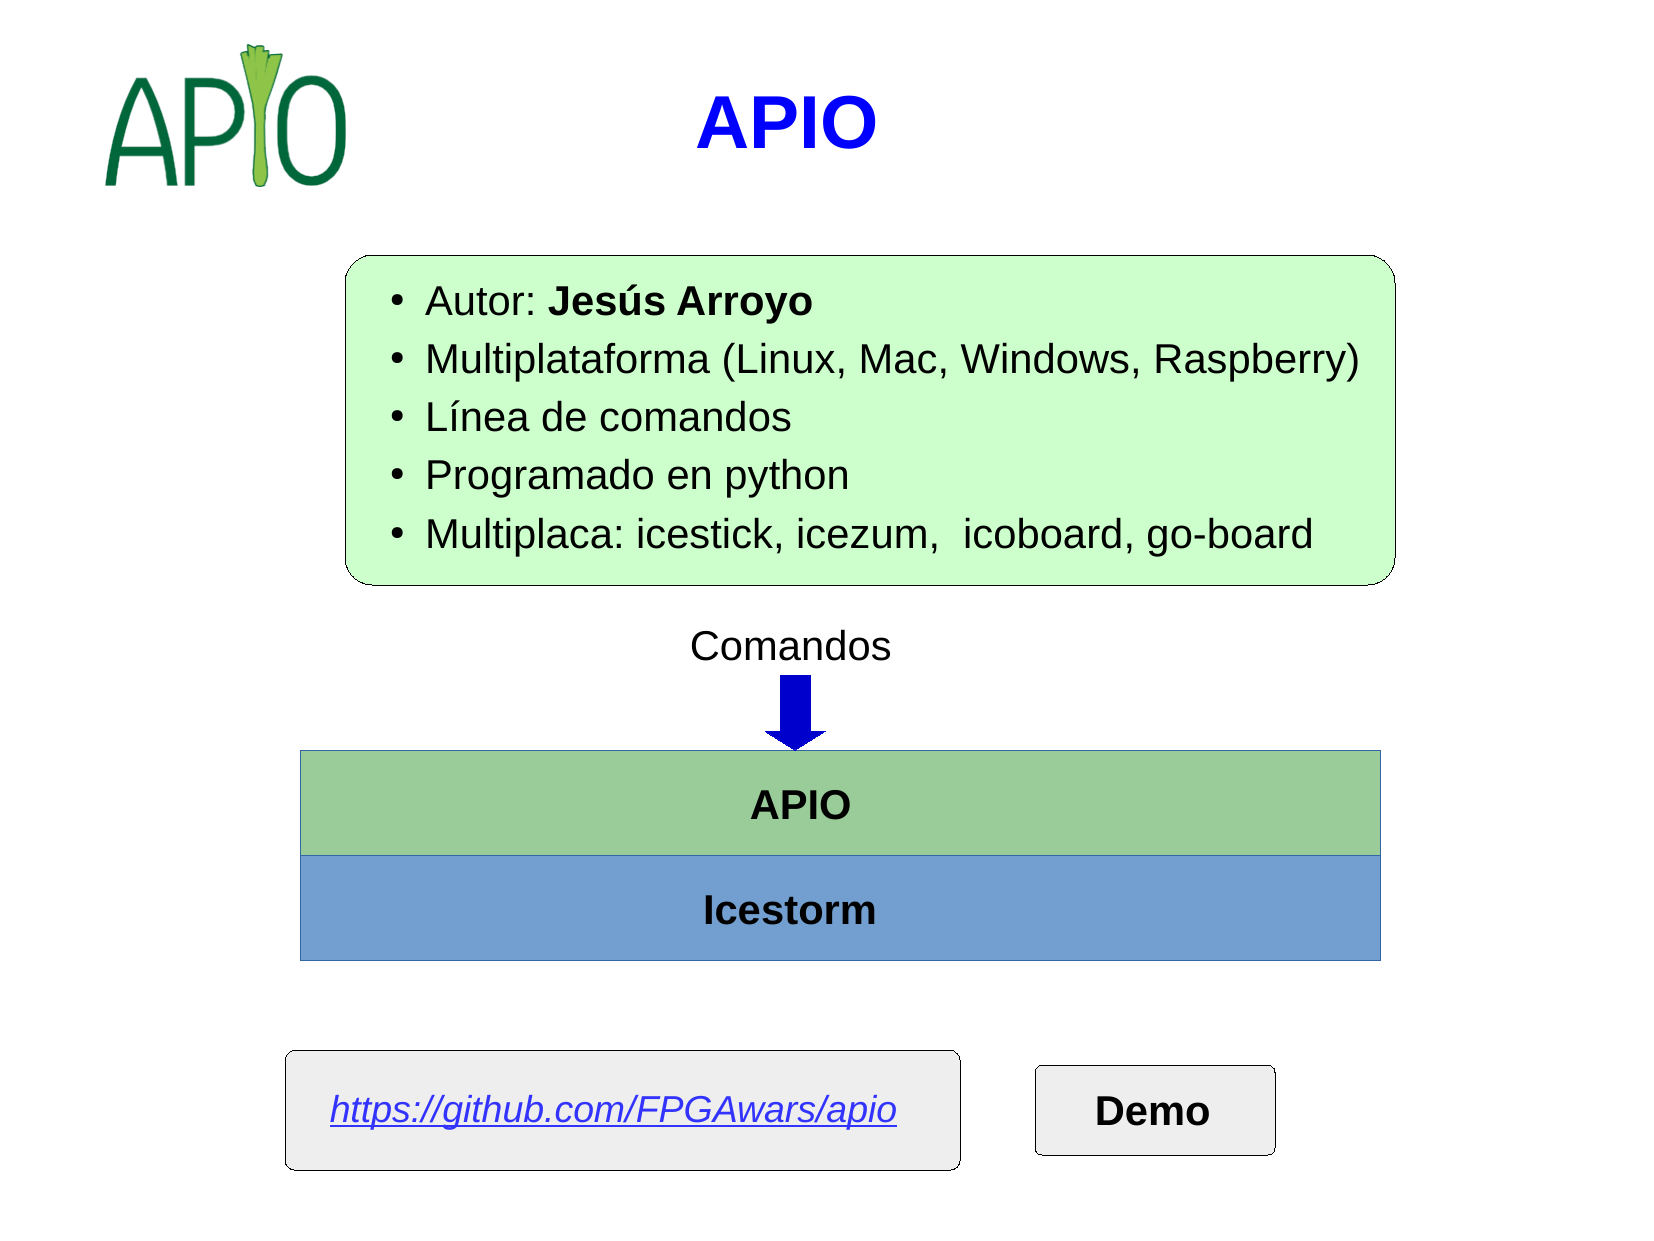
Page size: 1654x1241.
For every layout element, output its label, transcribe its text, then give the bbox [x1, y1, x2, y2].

text_box Autor: Jesús Arroyo Multiplataforma (Linux, Mac, Windows, Raspberry) Línea de comandos Programado en python Multiplaca: icestick, icezum, icoboard, go-board [375, 270, 1396, 670]
text_box Icestorm [688, 879, 901, 946]
picture [105, 44, 346, 187]
text_box https://github.com/FPGAwars/apio [315, 1081, 913, 1139]
text_box [300, 691, 1381, 961]
text_box [1035, 1065, 1276, 1156]
text_box APIO [555, 73, 1021, 211]
text_box Demo [1080, 1080, 1231, 1156]
text_box APIO [735, 774, 872, 841]
text_box [345, 255, 1392, 586]
text_box Comandos [675, 615, 916, 691]
text_box [285, 1050, 961, 1171]
